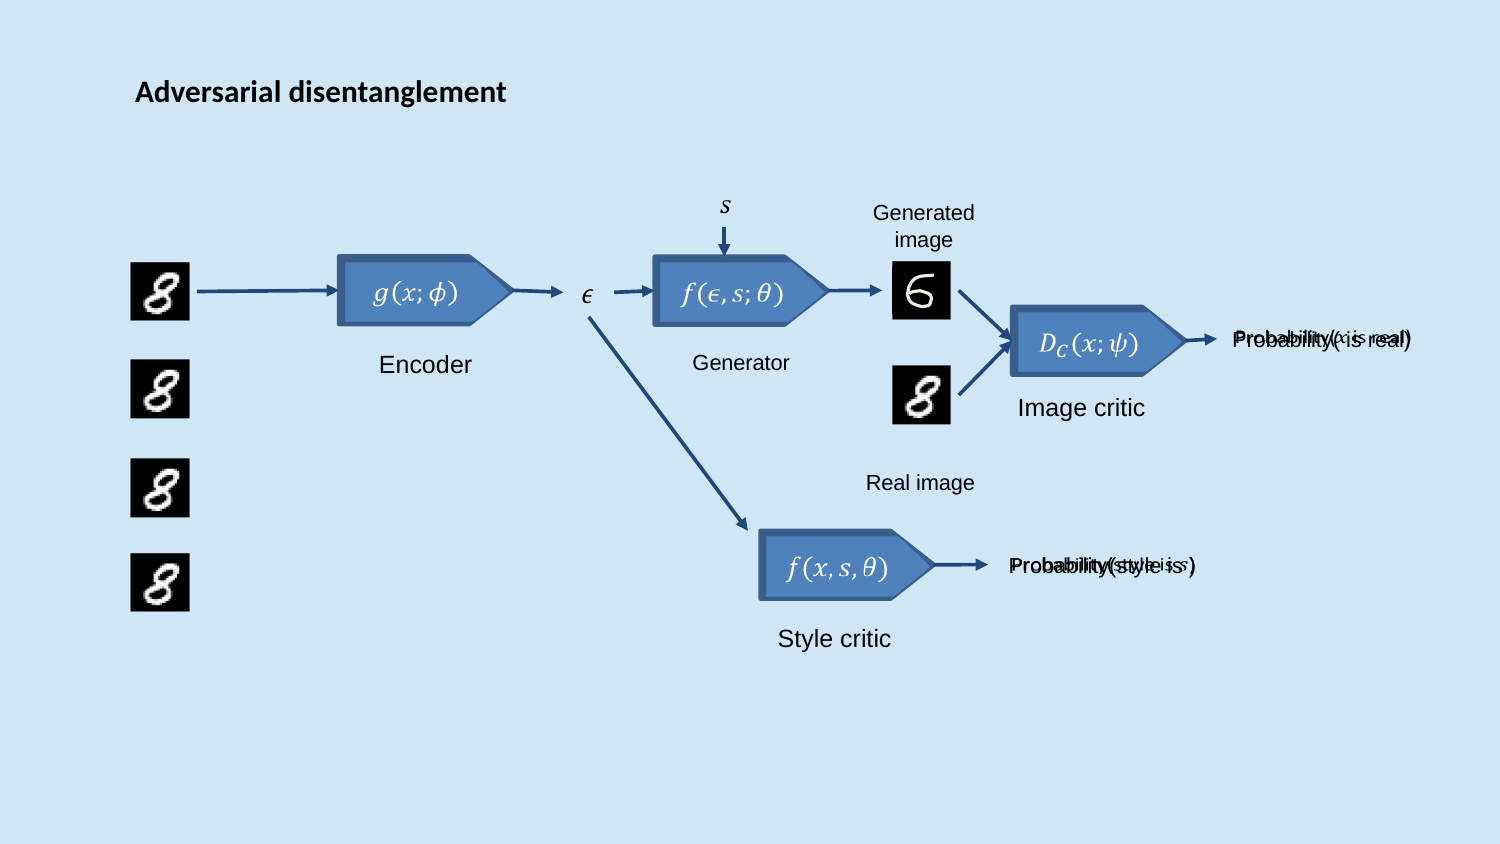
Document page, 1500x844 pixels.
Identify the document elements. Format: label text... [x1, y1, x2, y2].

picture [882, 259, 959, 329]
text_box [698, 177, 750, 227]
text_box [760, 530, 933, 599]
text_box [563, 267, 615, 317]
picture [882, 356, 959, 434]
picture [120, 449, 198, 526]
text_box Encoder [339, 340, 513, 386]
text_box Generated image [827, 191, 1021, 259]
text_box [995, 544, 1217, 586]
text_box [894, 267, 948, 314]
text_box Image critic [995, 384, 1169, 430]
text_box [339, 256, 512, 325]
picture [120, 350, 197, 427]
text_box Style critic [747, 615, 922, 661]
text_box [1012, 306, 1185, 375]
text_box Adversarial disentanglement [120, 63, 1364, 177]
picture [120, 253, 197, 330]
text_box [654, 256, 827, 325]
picture [120, 544, 197, 621]
text_box Real image [824, 461, 1017, 503]
text_box Generator [654, 341, 828, 383]
text_box [1217, 318, 1433, 360]
